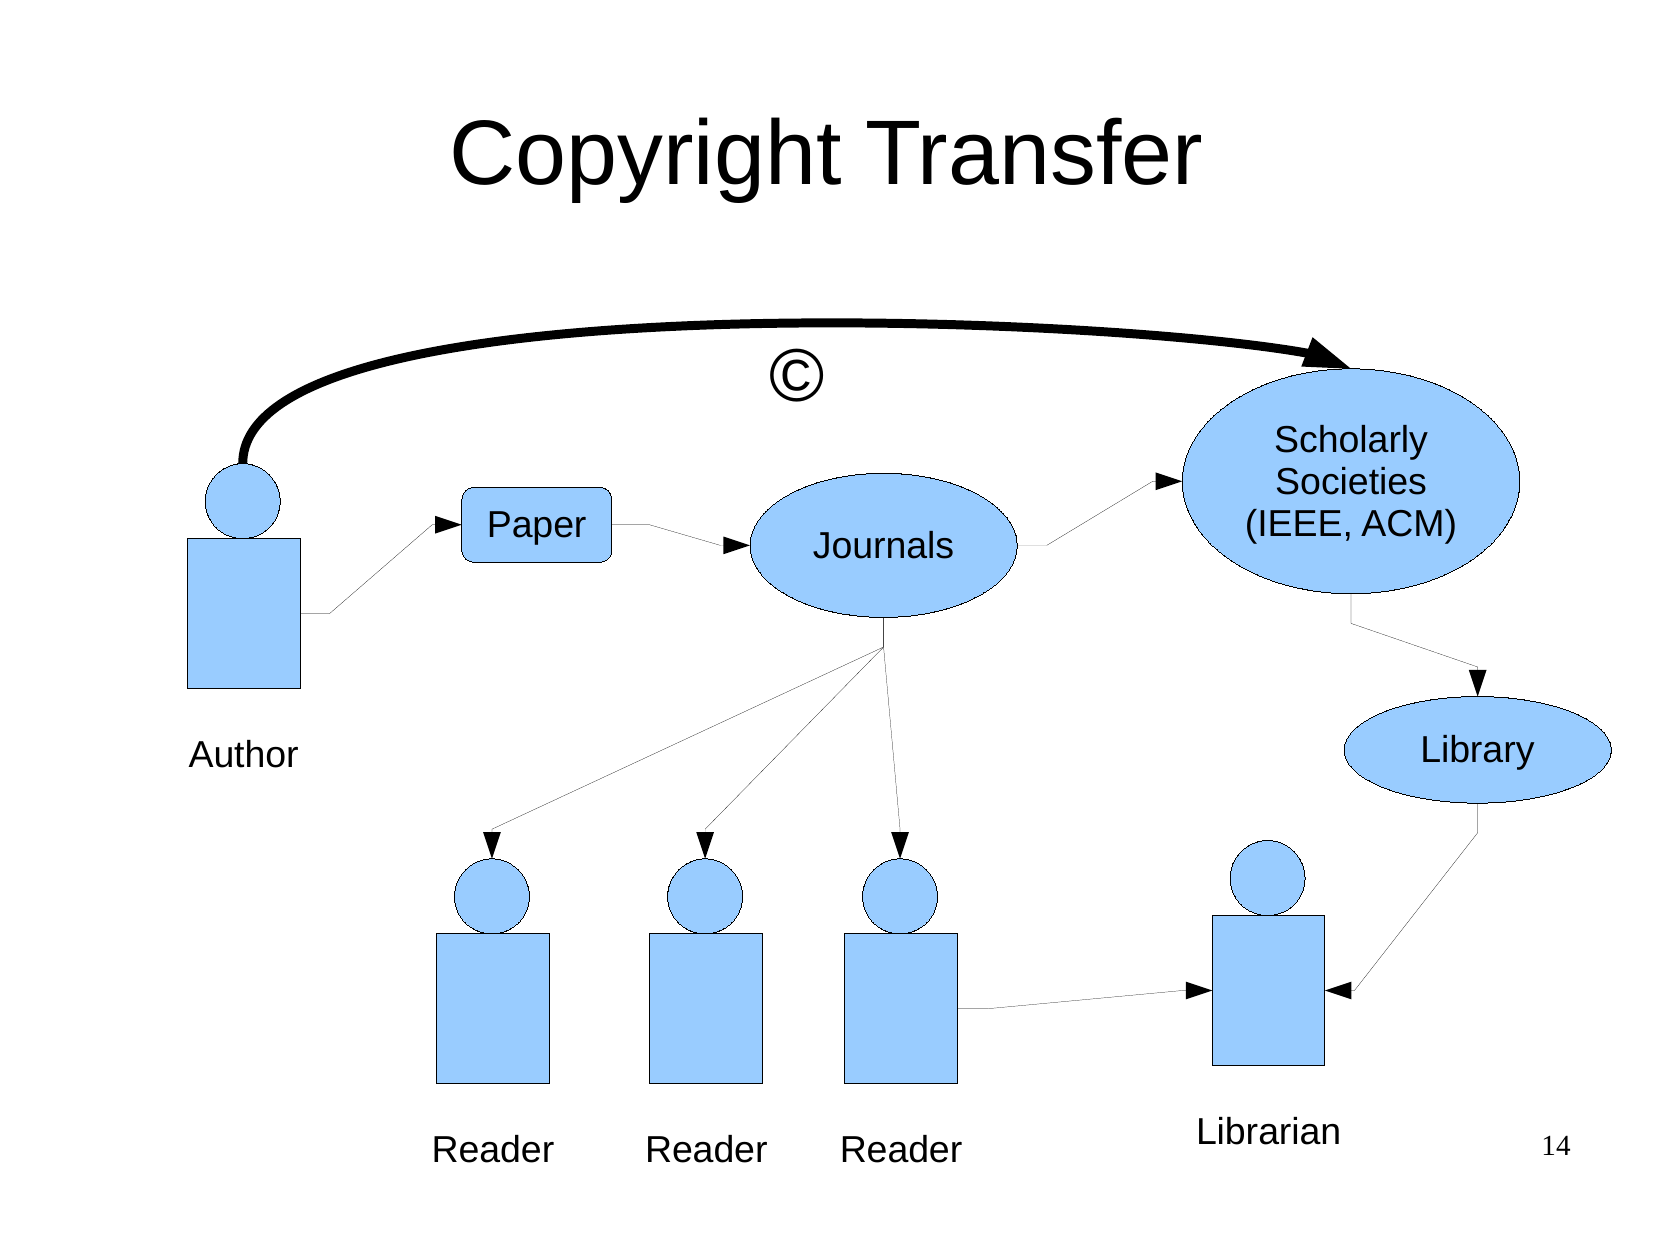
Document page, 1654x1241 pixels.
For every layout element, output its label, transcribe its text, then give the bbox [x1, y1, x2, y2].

text_box [436, 858, 550, 1084]
text_box [649, 858, 763, 1084]
text_box Library [1344, 696, 1612, 804]
text_box Reader [807, 1121, 995, 1179]
text_box Author [150, 726, 338, 783]
text_box [187, 463, 301, 689]
text_box Paper [461, 487, 612, 563]
text_box Reader [612, 1121, 800, 1179]
text_box Reader [399, 1121, 587, 1179]
text_box [844, 858, 958, 1084]
text_box Librarian [1174, 1102, 1363, 1160]
text_box [1212, 840, 1325, 1066]
text_box Scholarly Societies (IEEE, ACM) [1182, 368, 1520, 594]
text_box Journals [750, 473, 1018, 618]
title Copyright Transfer [82, 49, 1571, 257]
